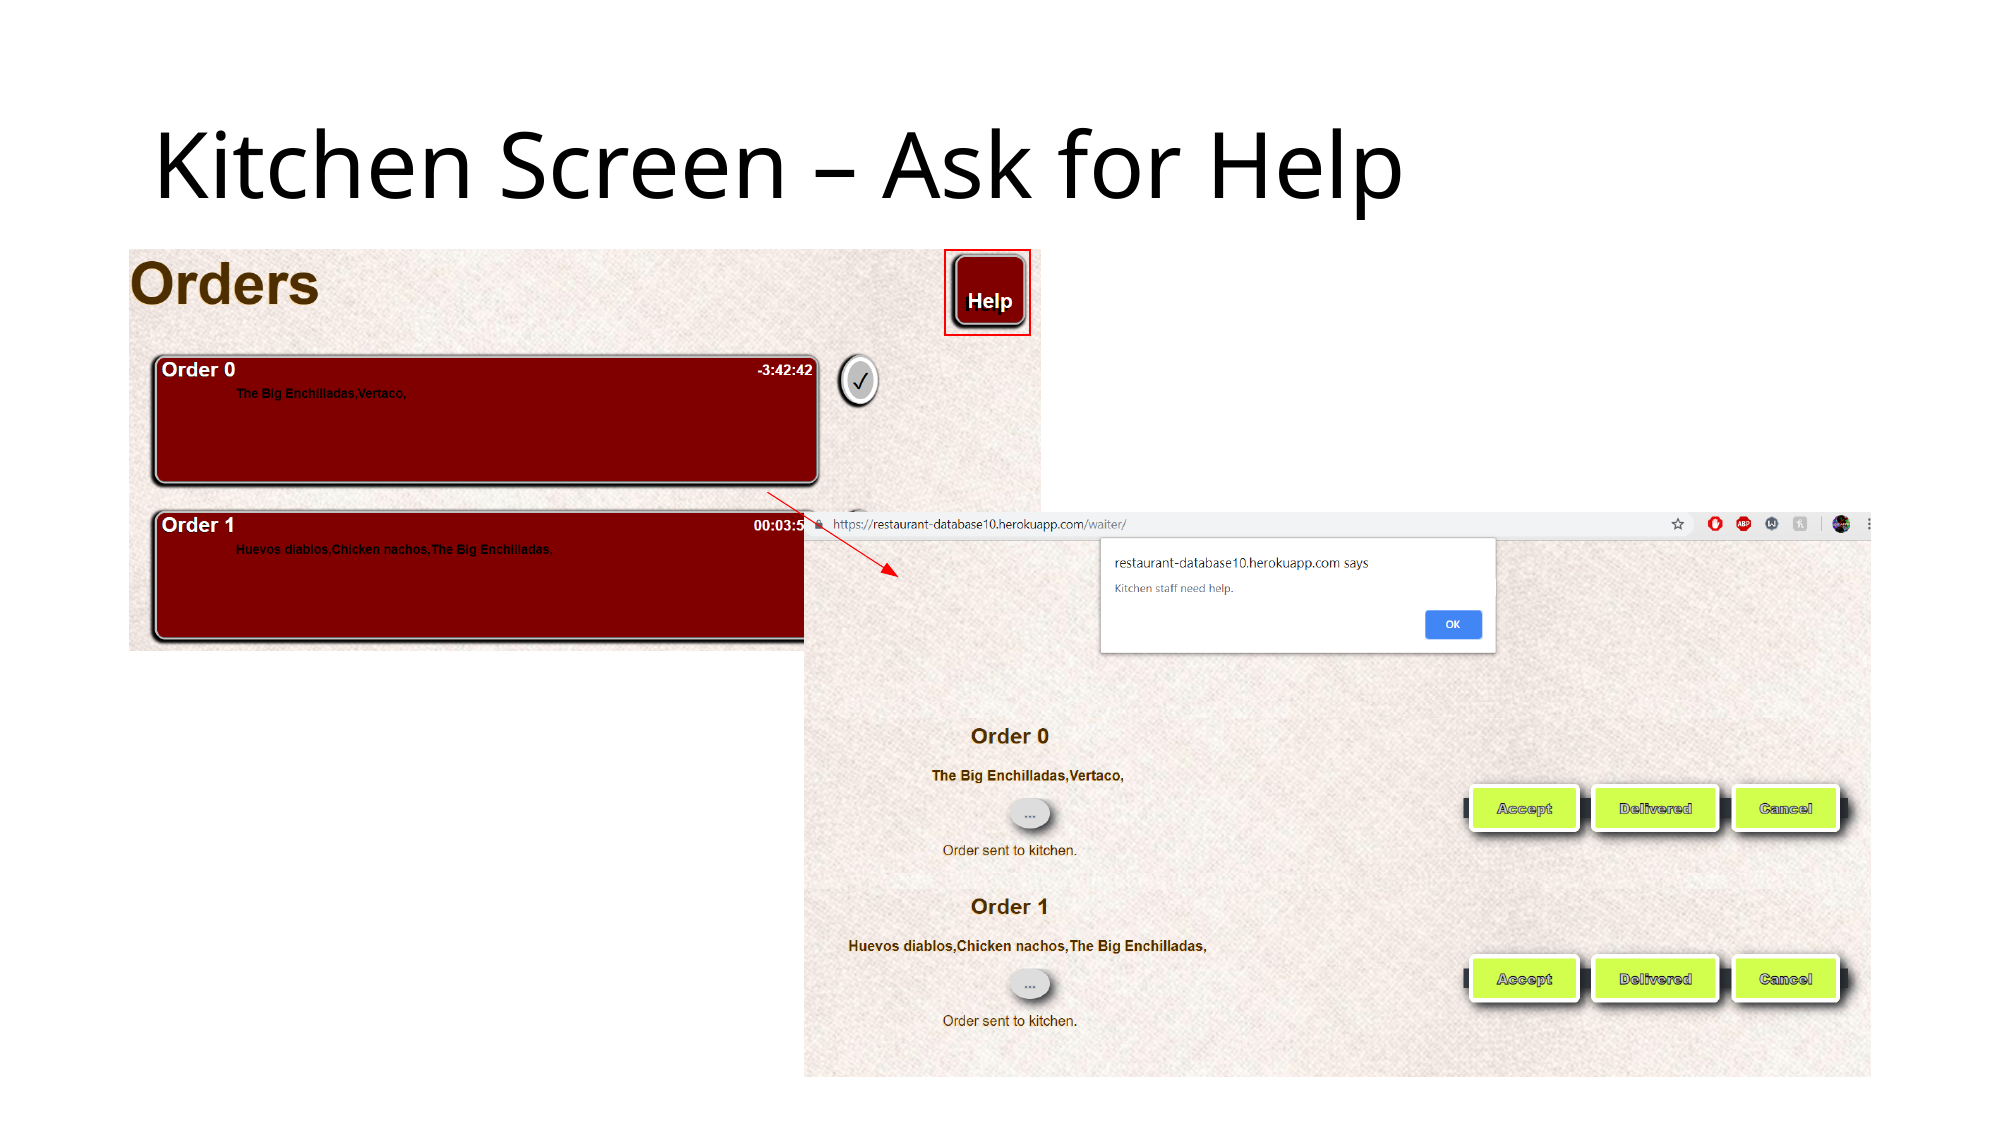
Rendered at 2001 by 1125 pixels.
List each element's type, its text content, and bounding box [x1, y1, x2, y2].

picture [946, 251, 1029, 334]
picture [129, 250, 1871, 1077]
title Kitchen Screen – Ask for Help [137, 59, 1863, 278]
